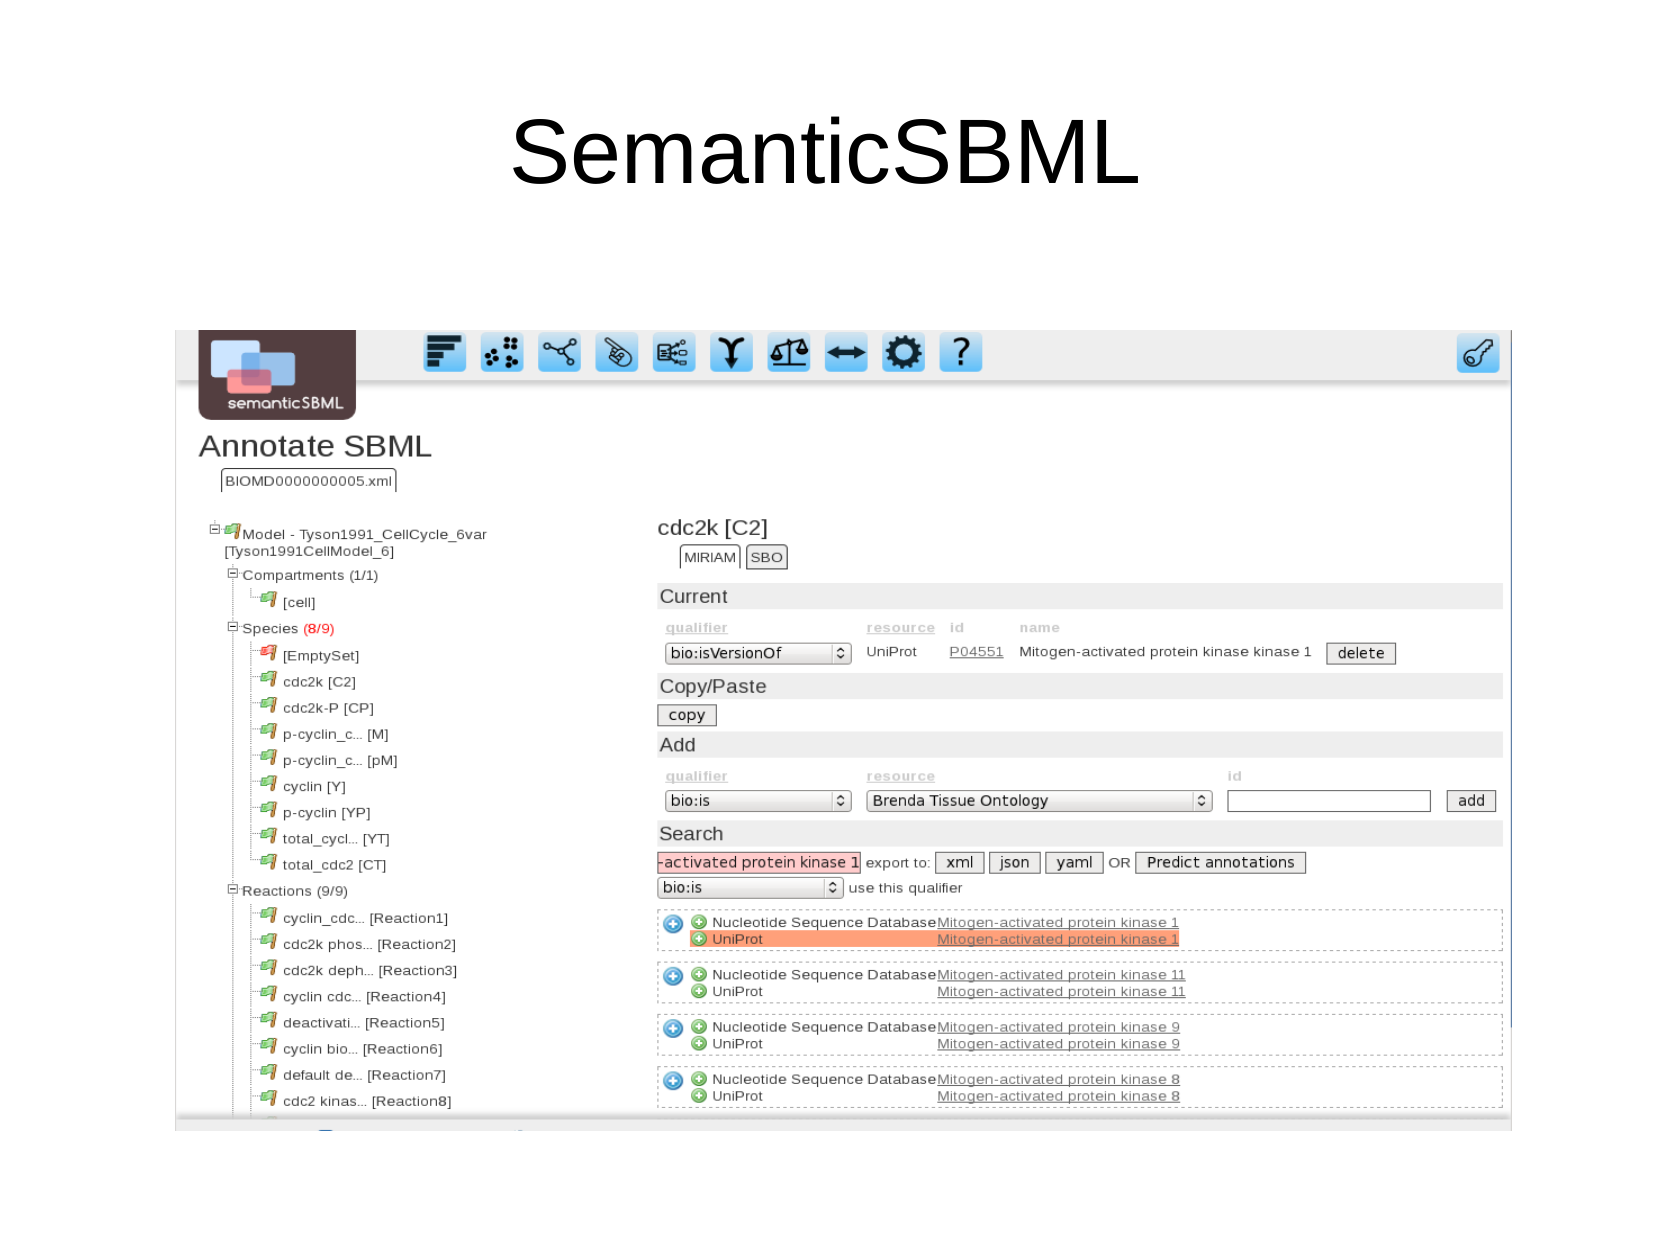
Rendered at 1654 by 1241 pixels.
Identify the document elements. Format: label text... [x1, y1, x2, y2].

title SemanticSBML [82, 49, 1570, 256]
picture [175, 330, 1512, 1131]
